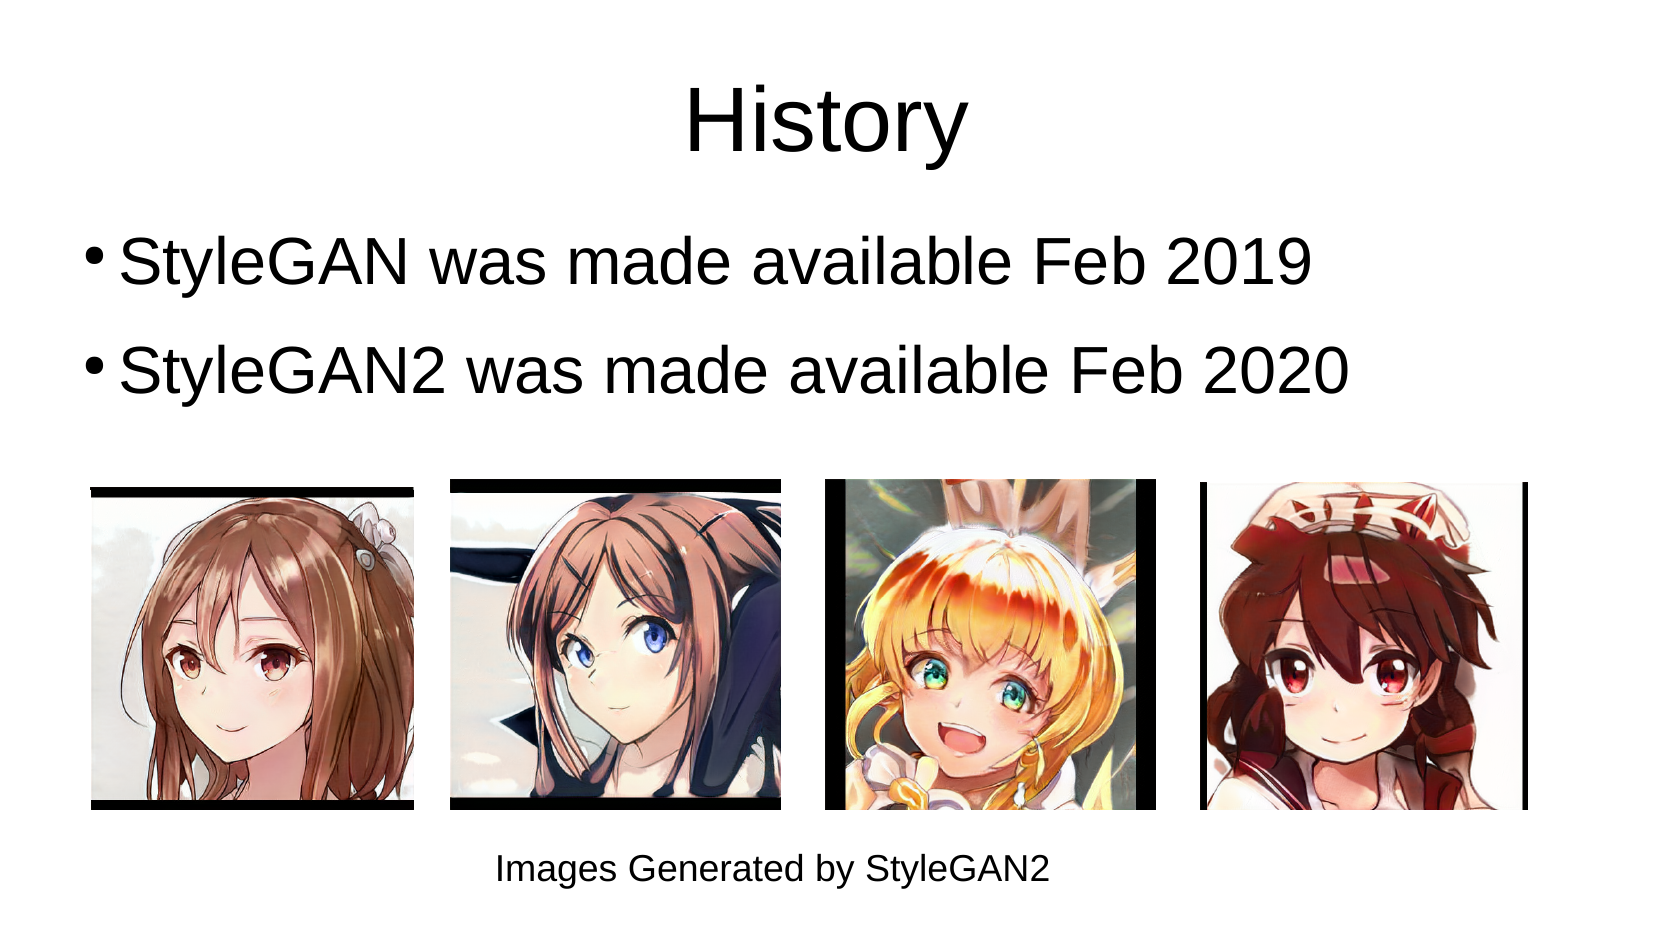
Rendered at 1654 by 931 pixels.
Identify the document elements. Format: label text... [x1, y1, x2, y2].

list StyleGAN was made available Feb 2019 StyleGAN2 was made available Feb 2020 [82, 217, 1571, 758]
picture [90, 486, 414, 811]
picture [825, 479, 1156, 811]
picture [450, 479, 781, 811]
text_box Images Generated by StyleGAN2 [480, 840, 1111, 901]
picture [1200, 482, 1528, 811]
title History [82, 37, 1571, 193]
